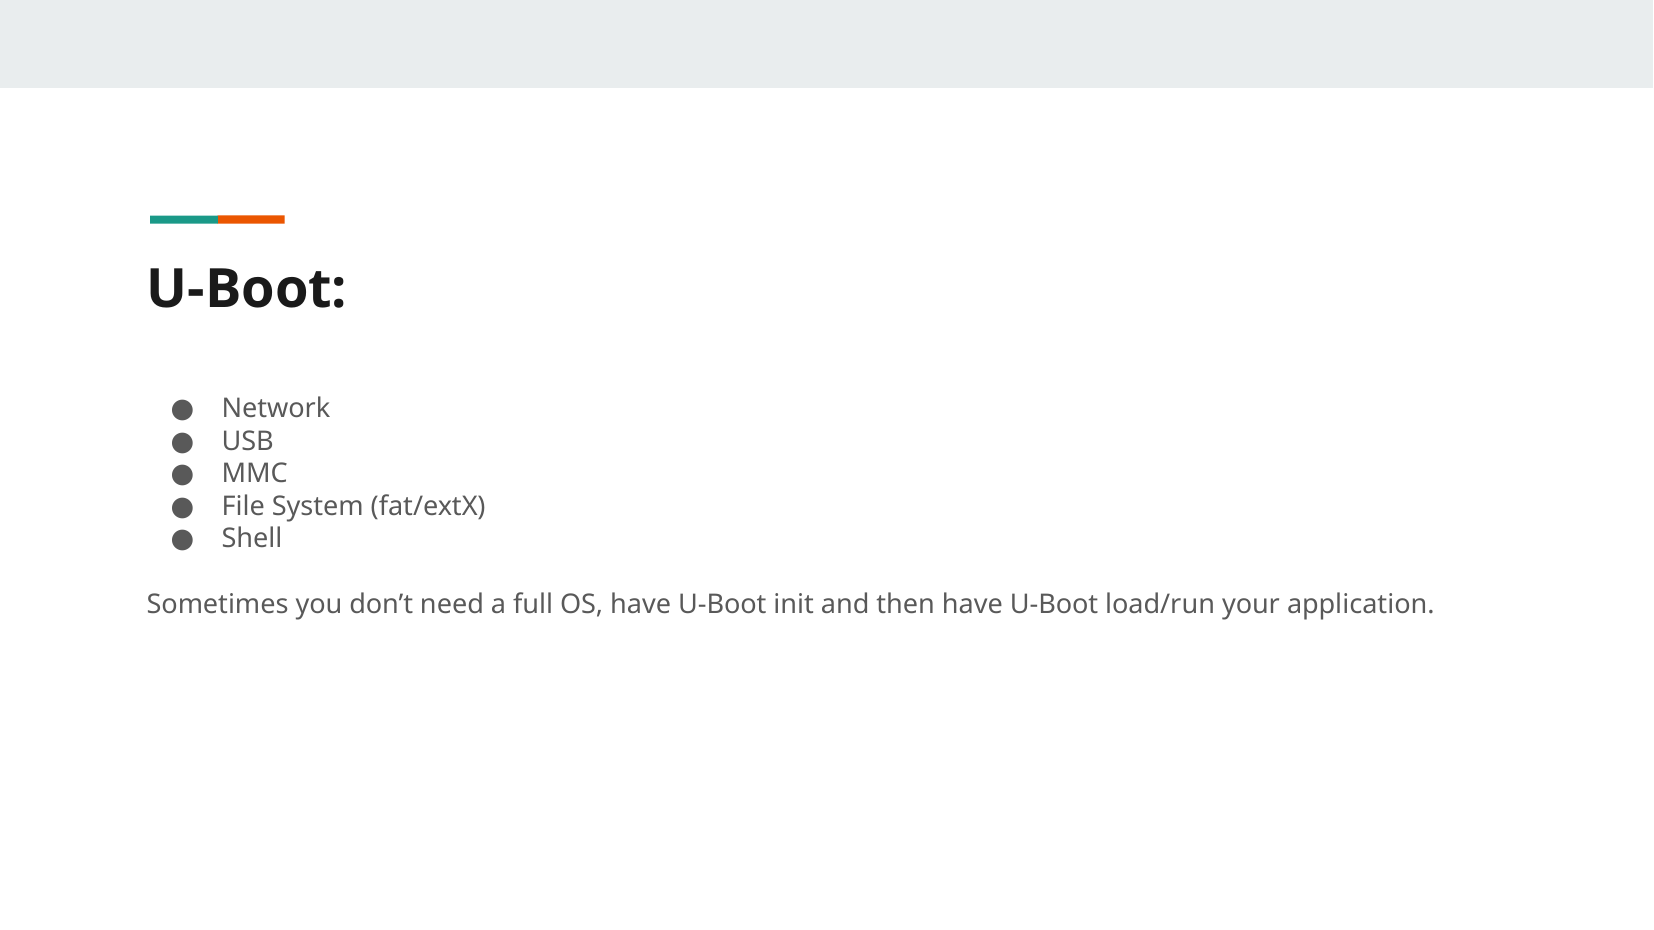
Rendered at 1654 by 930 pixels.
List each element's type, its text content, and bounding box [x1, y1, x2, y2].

text_box U-Boot: [131, 238, 1522, 336]
text_box Network USB MMC File System (fat/extX) Shell Sometimes you don’t need a full OS, have U-Boot init and then have U-Boot load/run your application. [131, 375, 1522, 785]
